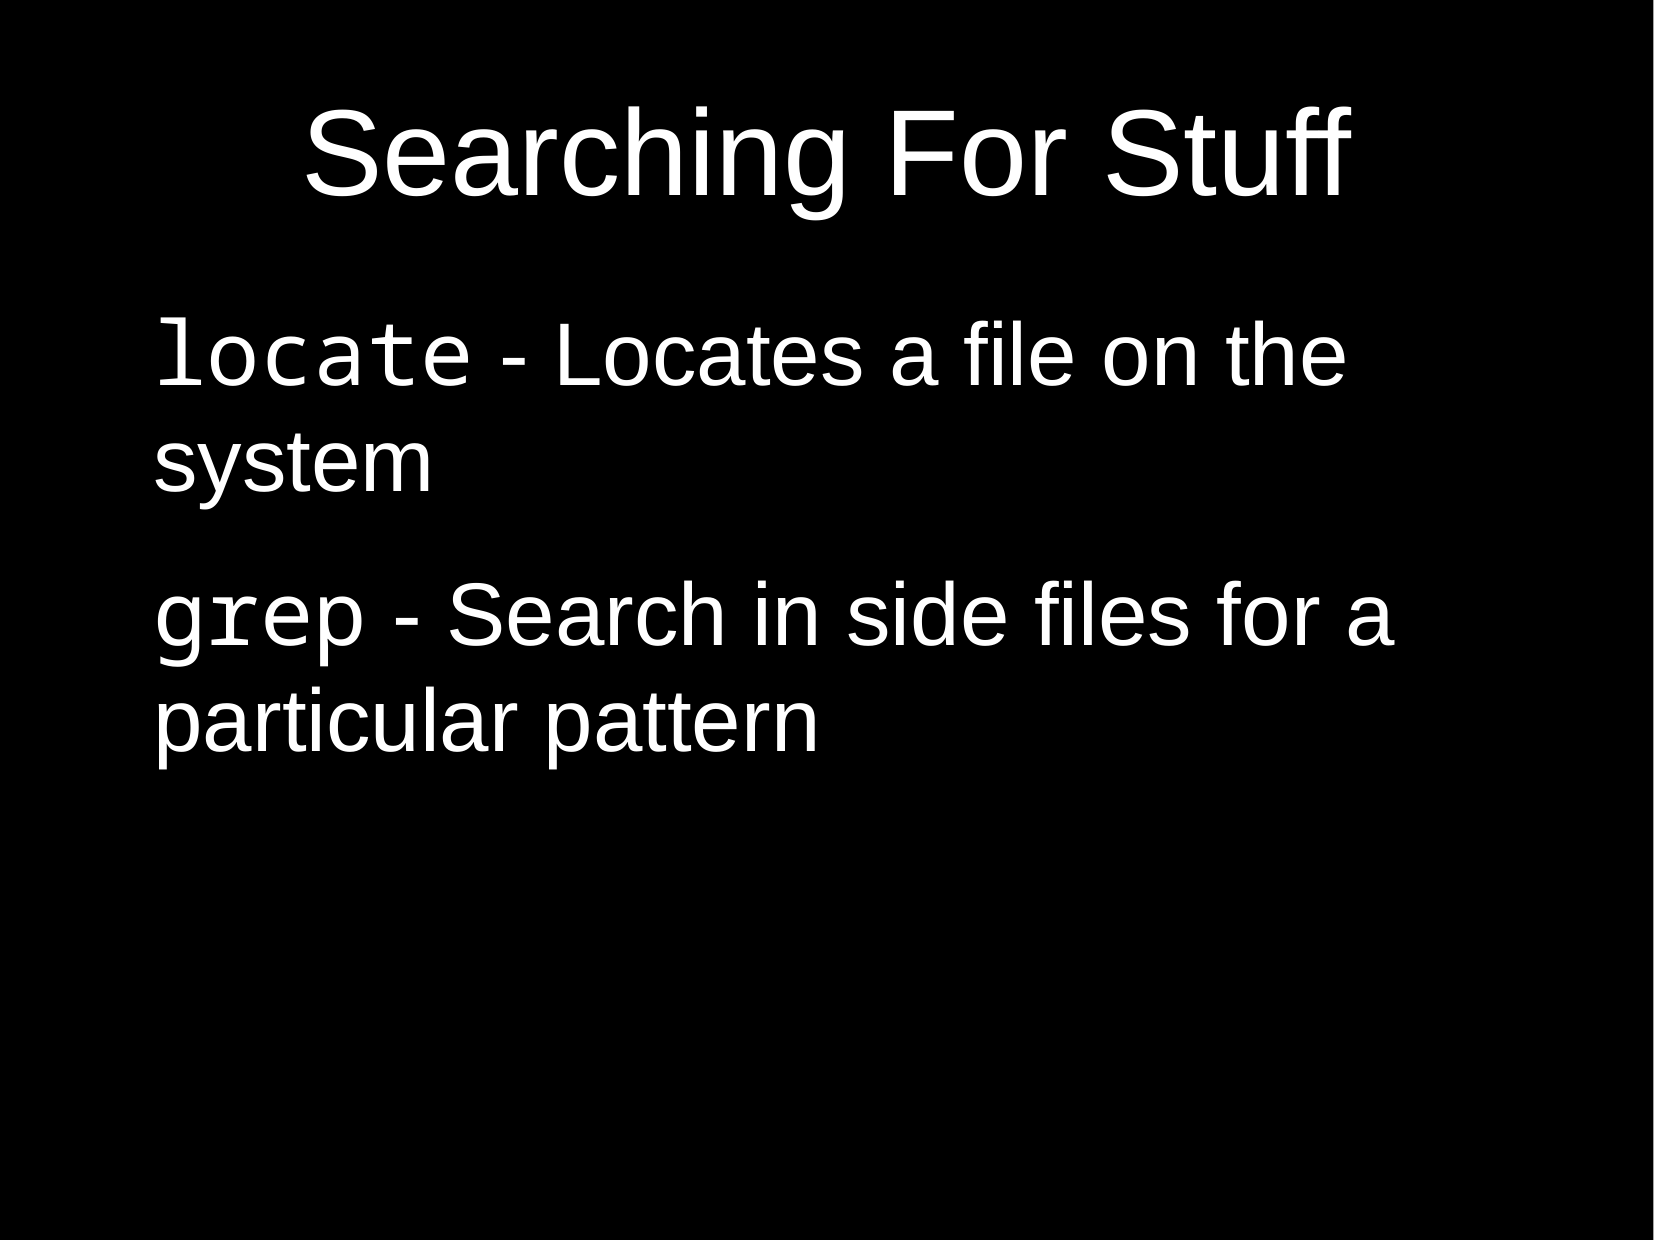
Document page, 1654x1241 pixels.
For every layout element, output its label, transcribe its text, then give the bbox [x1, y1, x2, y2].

list locate - Locates a file on the system grep - Search in side files for a particular pattern [82, 290, 1571, 1010]
title Searching For Stuff [82, 49, 1571, 257]
